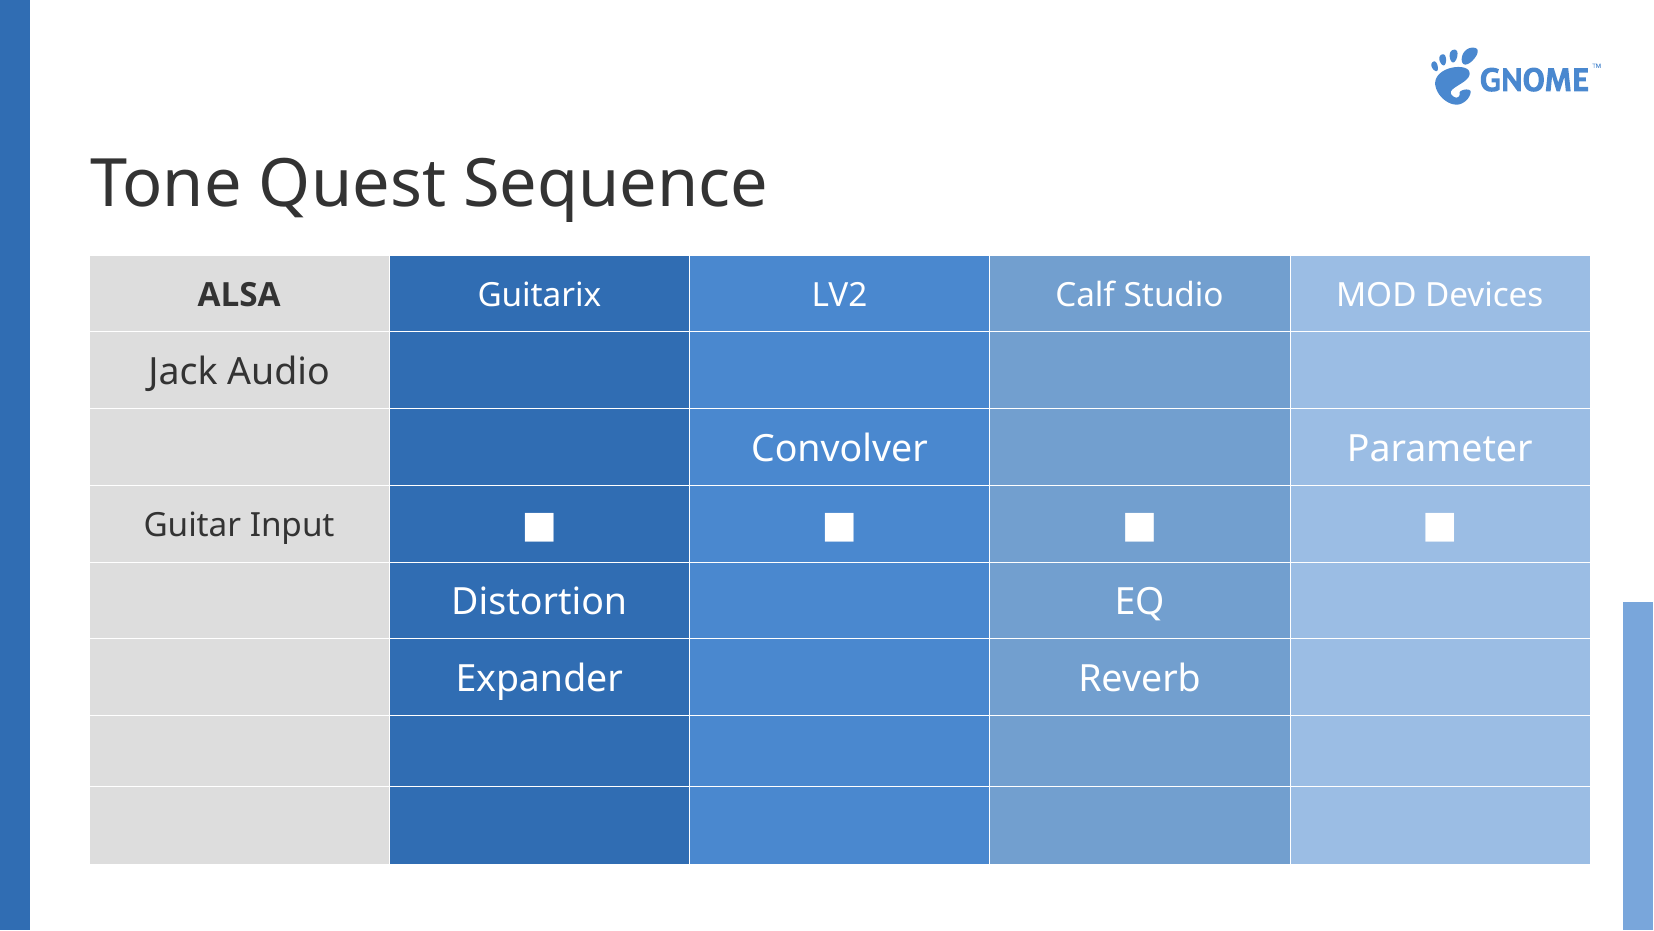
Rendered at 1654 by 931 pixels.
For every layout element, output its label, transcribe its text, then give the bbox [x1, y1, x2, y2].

table_cell Jack Audio [90, 332, 389, 408]
table_cell [690, 787, 989, 864]
table_header Guitarix [390, 256, 689, 331]
table_cell [90, 563, 389, 638]
table_cell [90, 787, 389, 864]
table_cell ■ [990, 486, 1290, 562]
table_cell [690, 563, 989, 638]
table_cell [990, 716, 1290, 786]
table_cell [390, 332, 689, 408]
table_cell [990, 787, 1290, 864]
table_cell [690, 716, 989, 786]
table_cell [90, 639, 389, 715]
table_cell ■ [390, 486, 689, 562]
table_header Calf Studio [990, 256, 1290, 331]
table_cell [690, 639, 989, 715]
table_cell Convolver [690, 409, 989, 485]
table_cell [1291, 716, 1590, 786]
table_header MOD Devices [1291, 256, 1590, 331]
table_cell EQ [990, 563, 1290, 638]
table_cell [990, 332, 1290, 408]
table_cell [1291, 639, 1590, 715]
table_cell ■ [1291, 486, 1590, 562]
table_cell [90, 409, 389, 485]
table_cell Guitar Input [90, 486, 389, 562]
table_cell [390, 787, 689, 864]
table_header ALSA [90, 256, 389, 331]
table_cell [90, 716, 389, 786]
table_cell [390, 409, 689, 485]
title Tone Quest Sequence [90, 135, 841, 255]
table_cell Reverb [990, 639, 1290, 715]
table_cell [390, 716, 689, 786]
table_cell Parameter [1291, 409, 1590, 485]
table_cell [1291, 787, 1590, 864]
table_cell [690, 332, 989, 408]
table_cell Distortion [390, 563, 689, 638]
table_cell ■ [690, 486, 989, 562]
table_cell [990, 409, 1290, 485]
table_cell [1291, 332, 1590, 408]
table_cell Expander [390, 639, 689, 715]
table_header LV2 [690, 256, 989, 331]
table_cell [1291, 563, 1590, 638]
